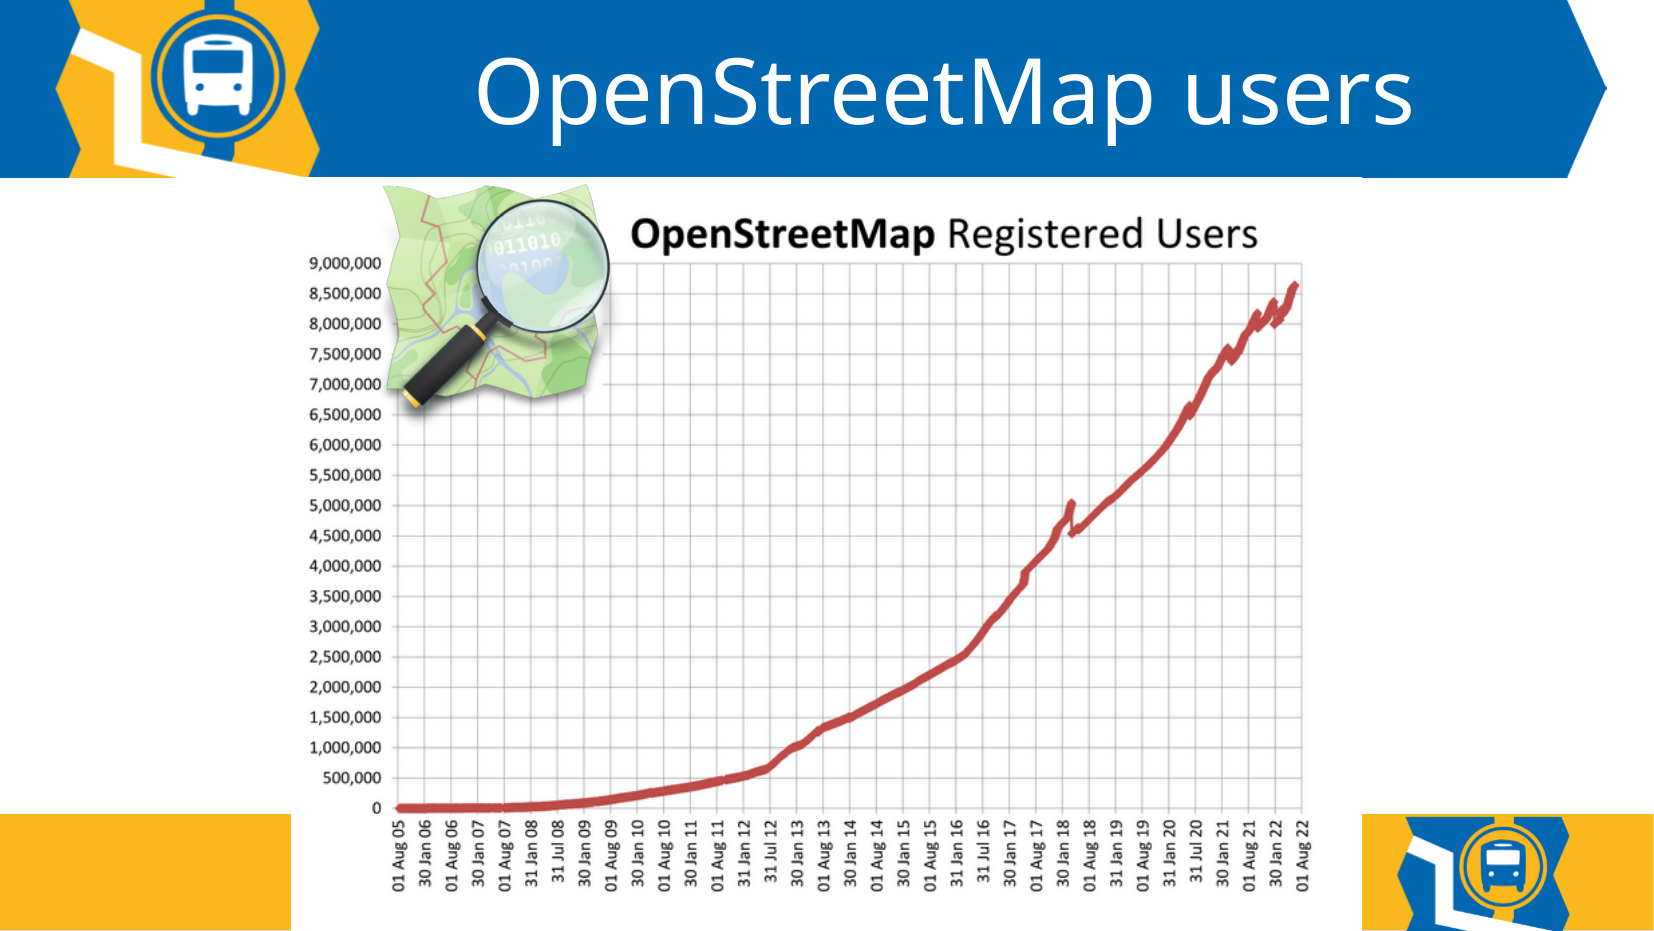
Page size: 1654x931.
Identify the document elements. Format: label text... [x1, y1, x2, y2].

picture [0, 0, 1654, 931]
title OpenStreetMap users [342, 23, 1548, 154]
